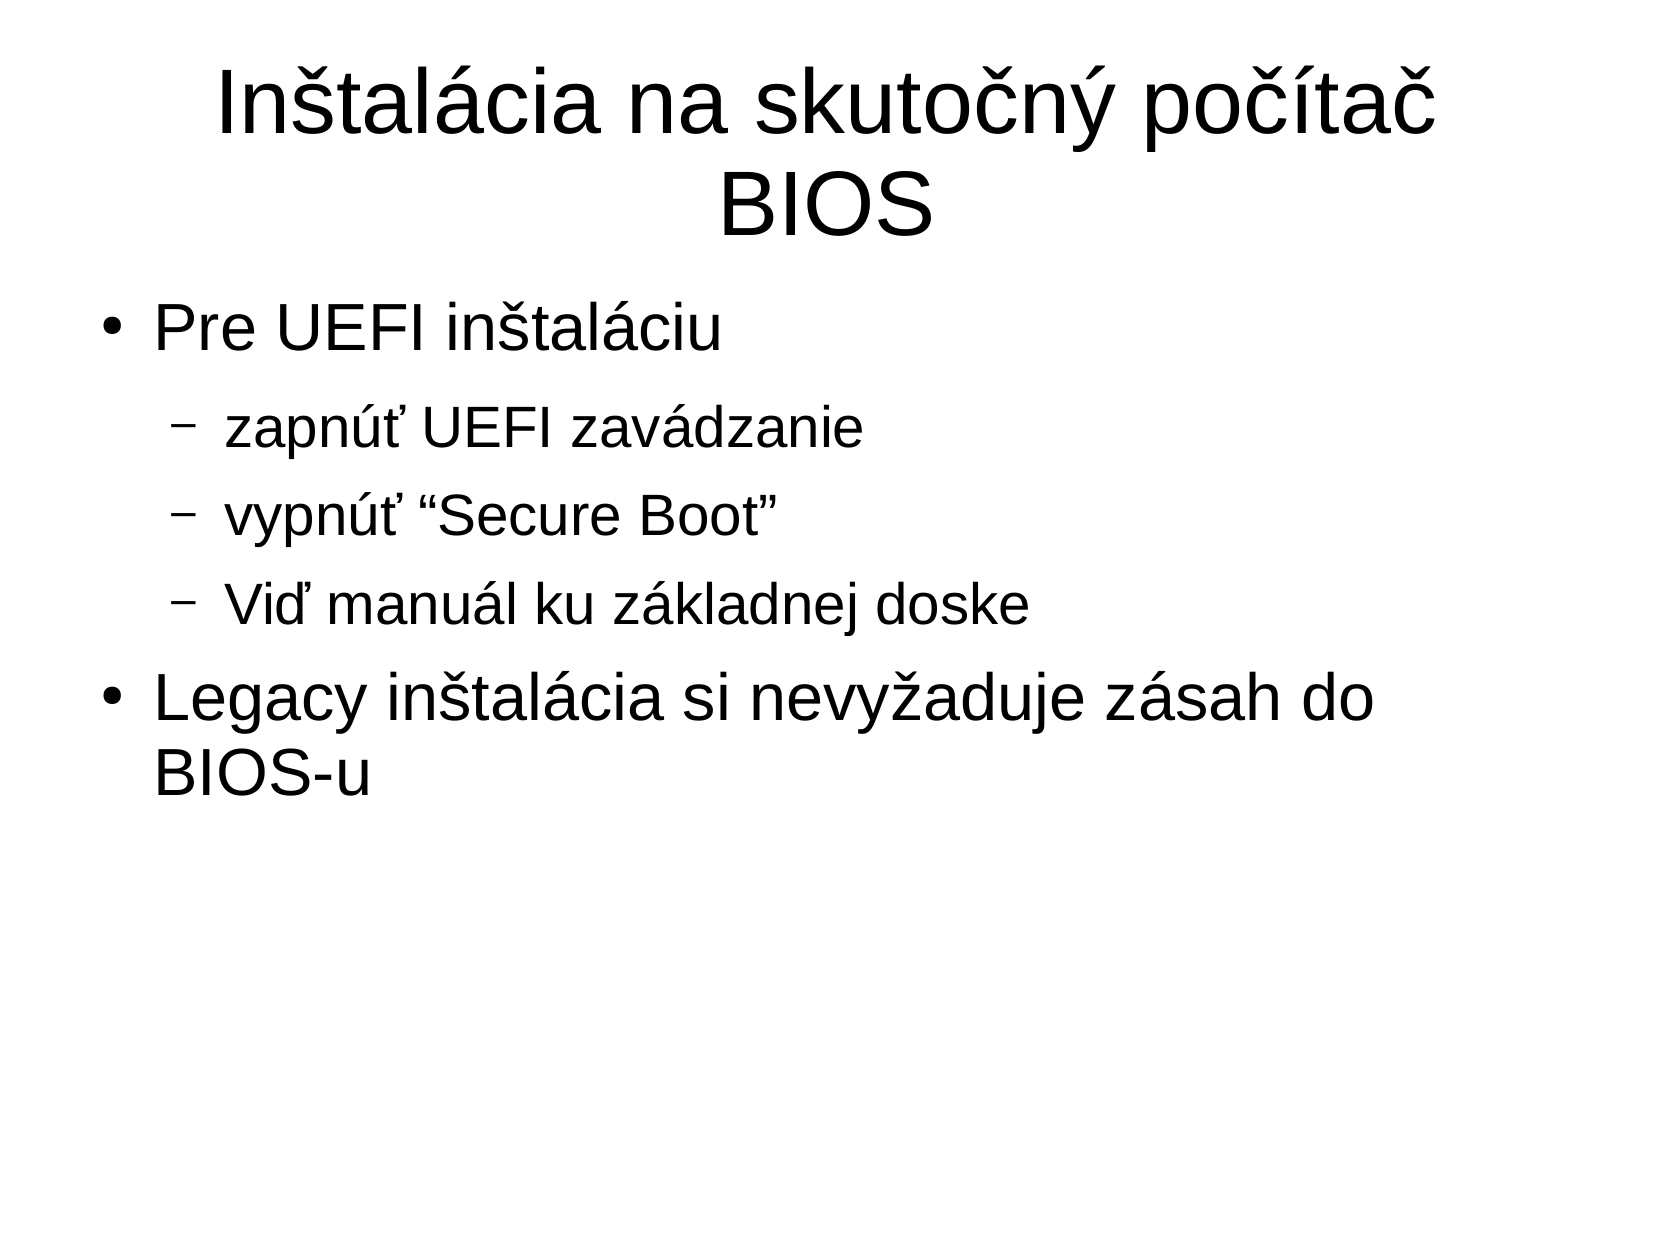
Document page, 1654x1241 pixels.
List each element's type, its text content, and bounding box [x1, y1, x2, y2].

list Pre UEFI inštaláciu zapnúť UEFI zavádzanie vypnúť “Secure Boot” Viď manuál ku základnej doske Legacy inštalácia si nevyžaduje zásah do BIOS-u [82, 290, 1571, 1010]
title Inštalácia na skutočný počítač BIOS [82, 49, 1571, 257]
